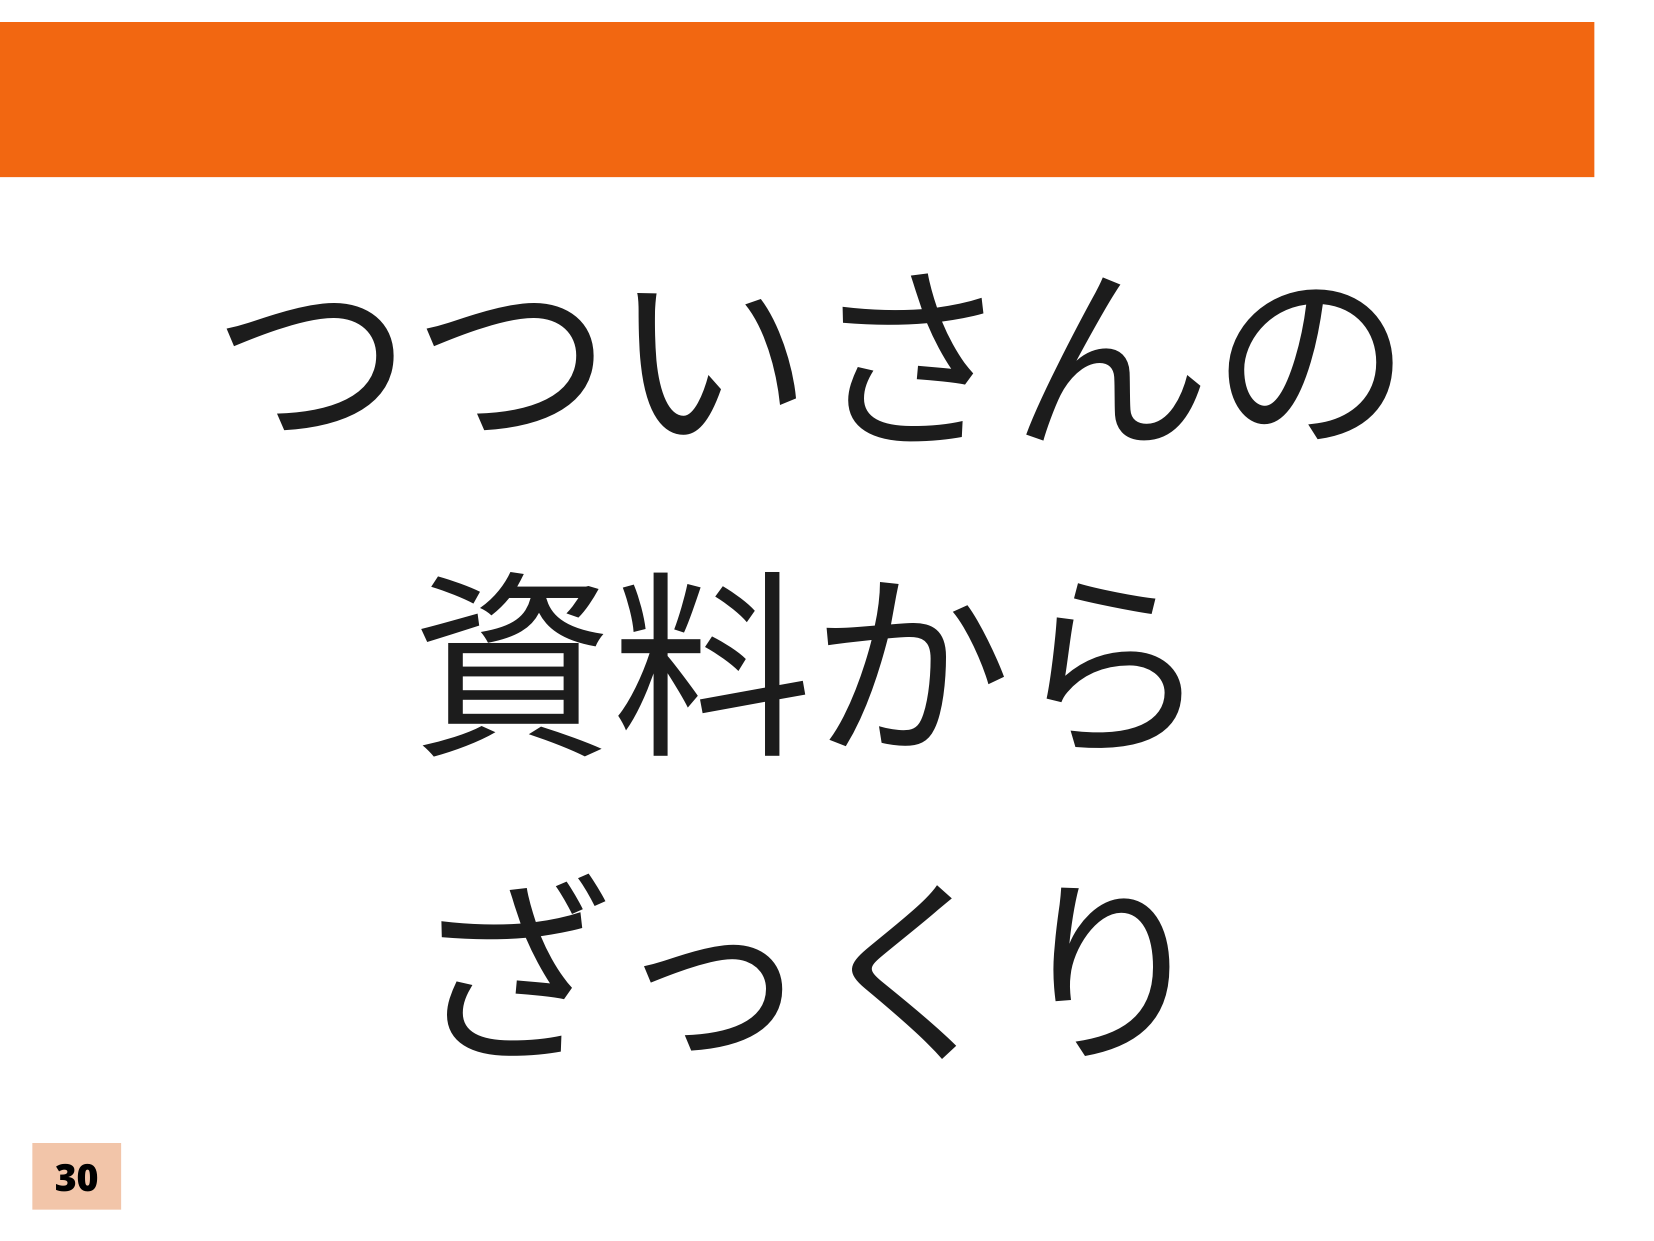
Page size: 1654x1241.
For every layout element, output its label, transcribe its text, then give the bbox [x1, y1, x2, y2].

list つついさんの 資料から ざっくり [59, 201, 1565, 1105]
